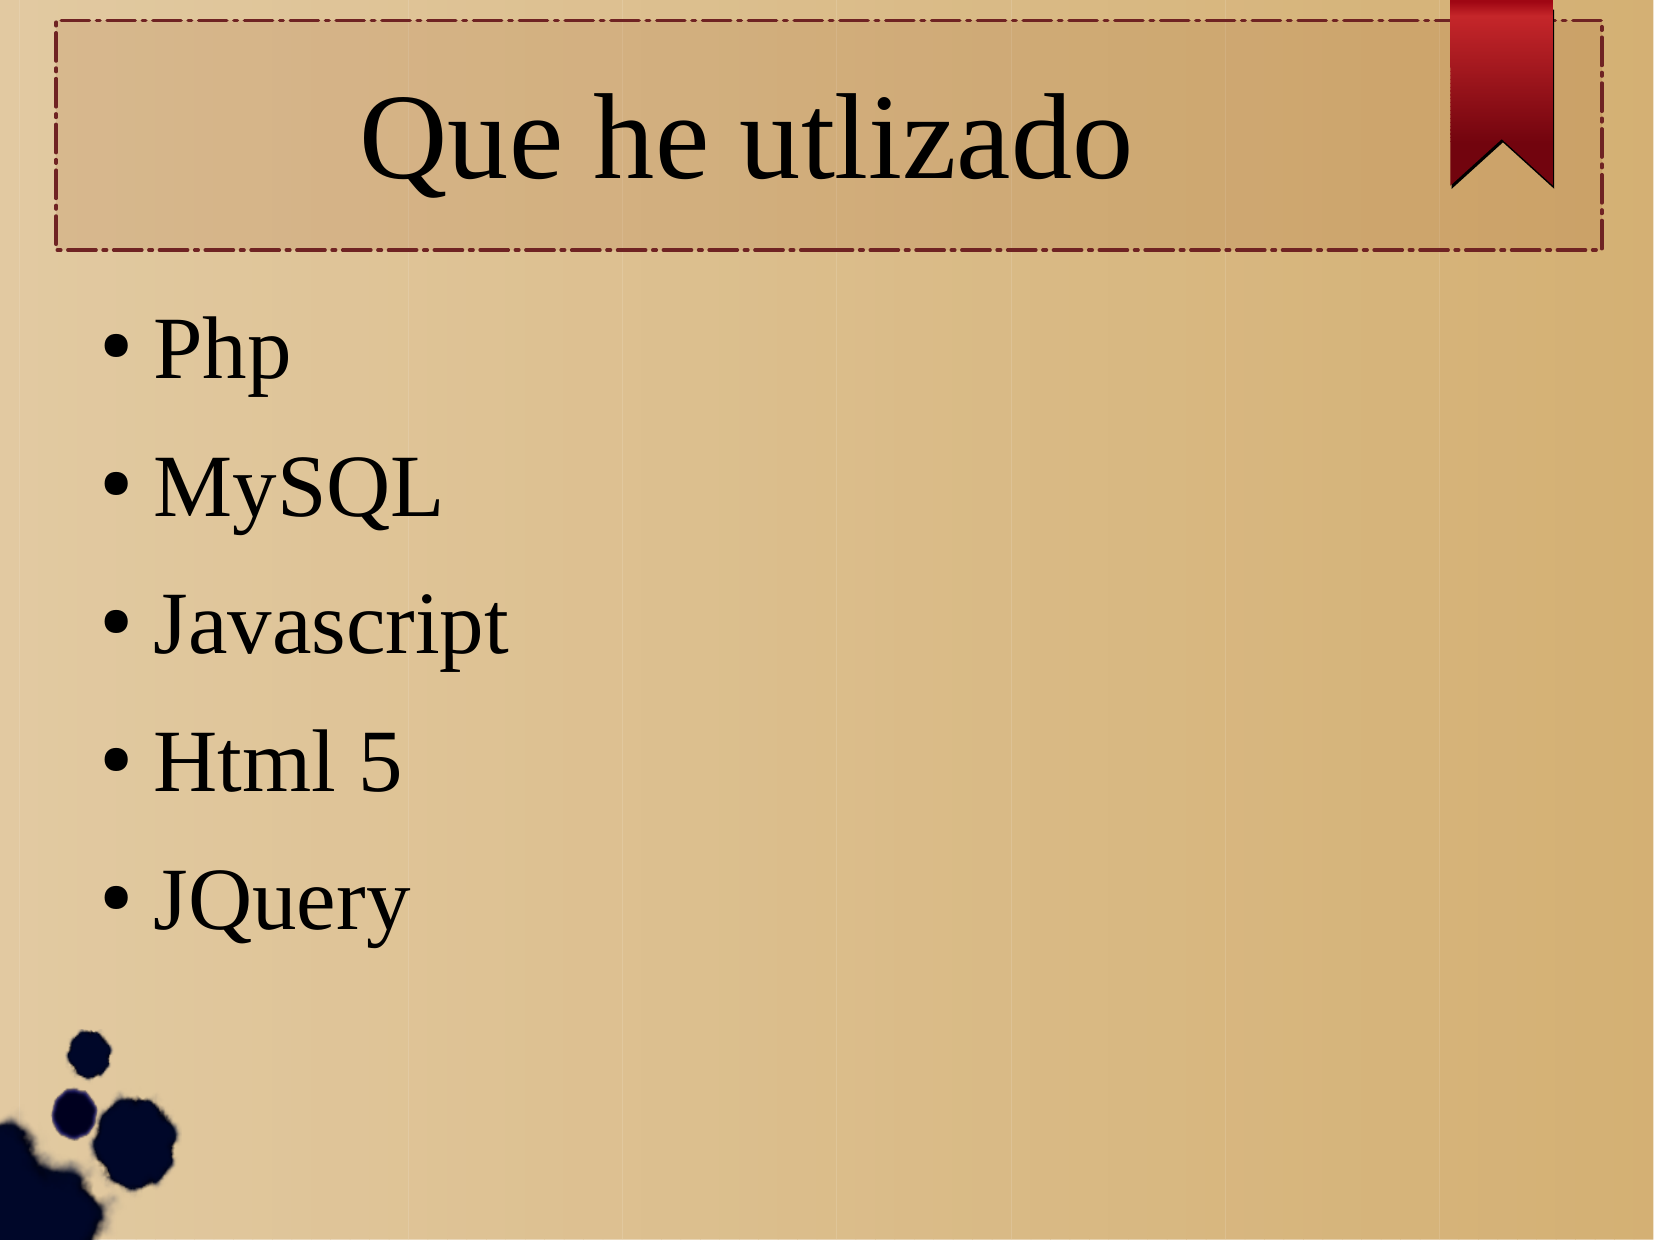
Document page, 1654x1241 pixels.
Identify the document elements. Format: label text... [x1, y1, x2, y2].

list Php MySQL Javascript Html 5 JQuery [82, 299, 1571, 1019]
title Que he utlizado [82, 47, 1412, 229]
